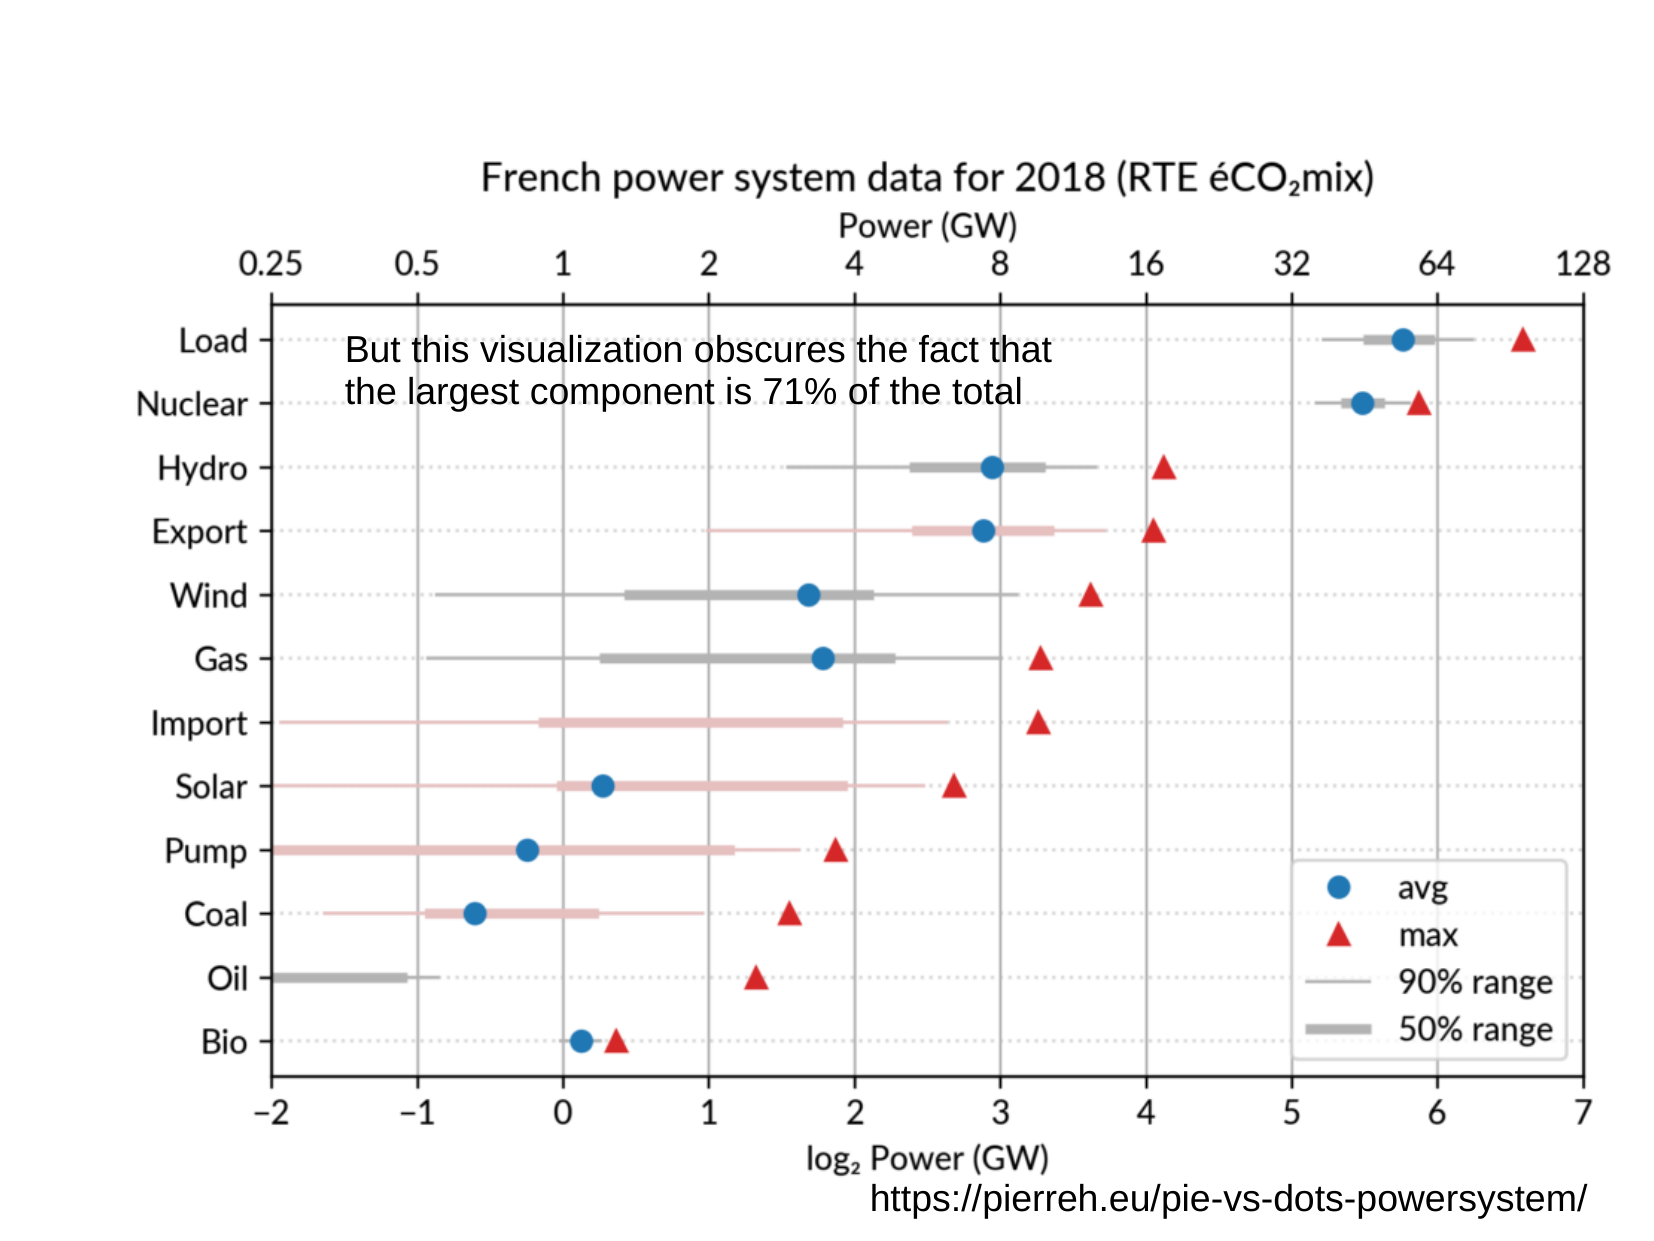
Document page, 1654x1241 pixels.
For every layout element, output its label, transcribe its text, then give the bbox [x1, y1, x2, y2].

text_box https://pierreh.eu/pie-vs-dots-powersystem/ [855, 1170, 1604, 1227]
picture [111, 136, 1636, 1201]
text_box But this visualization obscures the fact that the largest component is 71% of the total [330, 321, 1079, 421]
